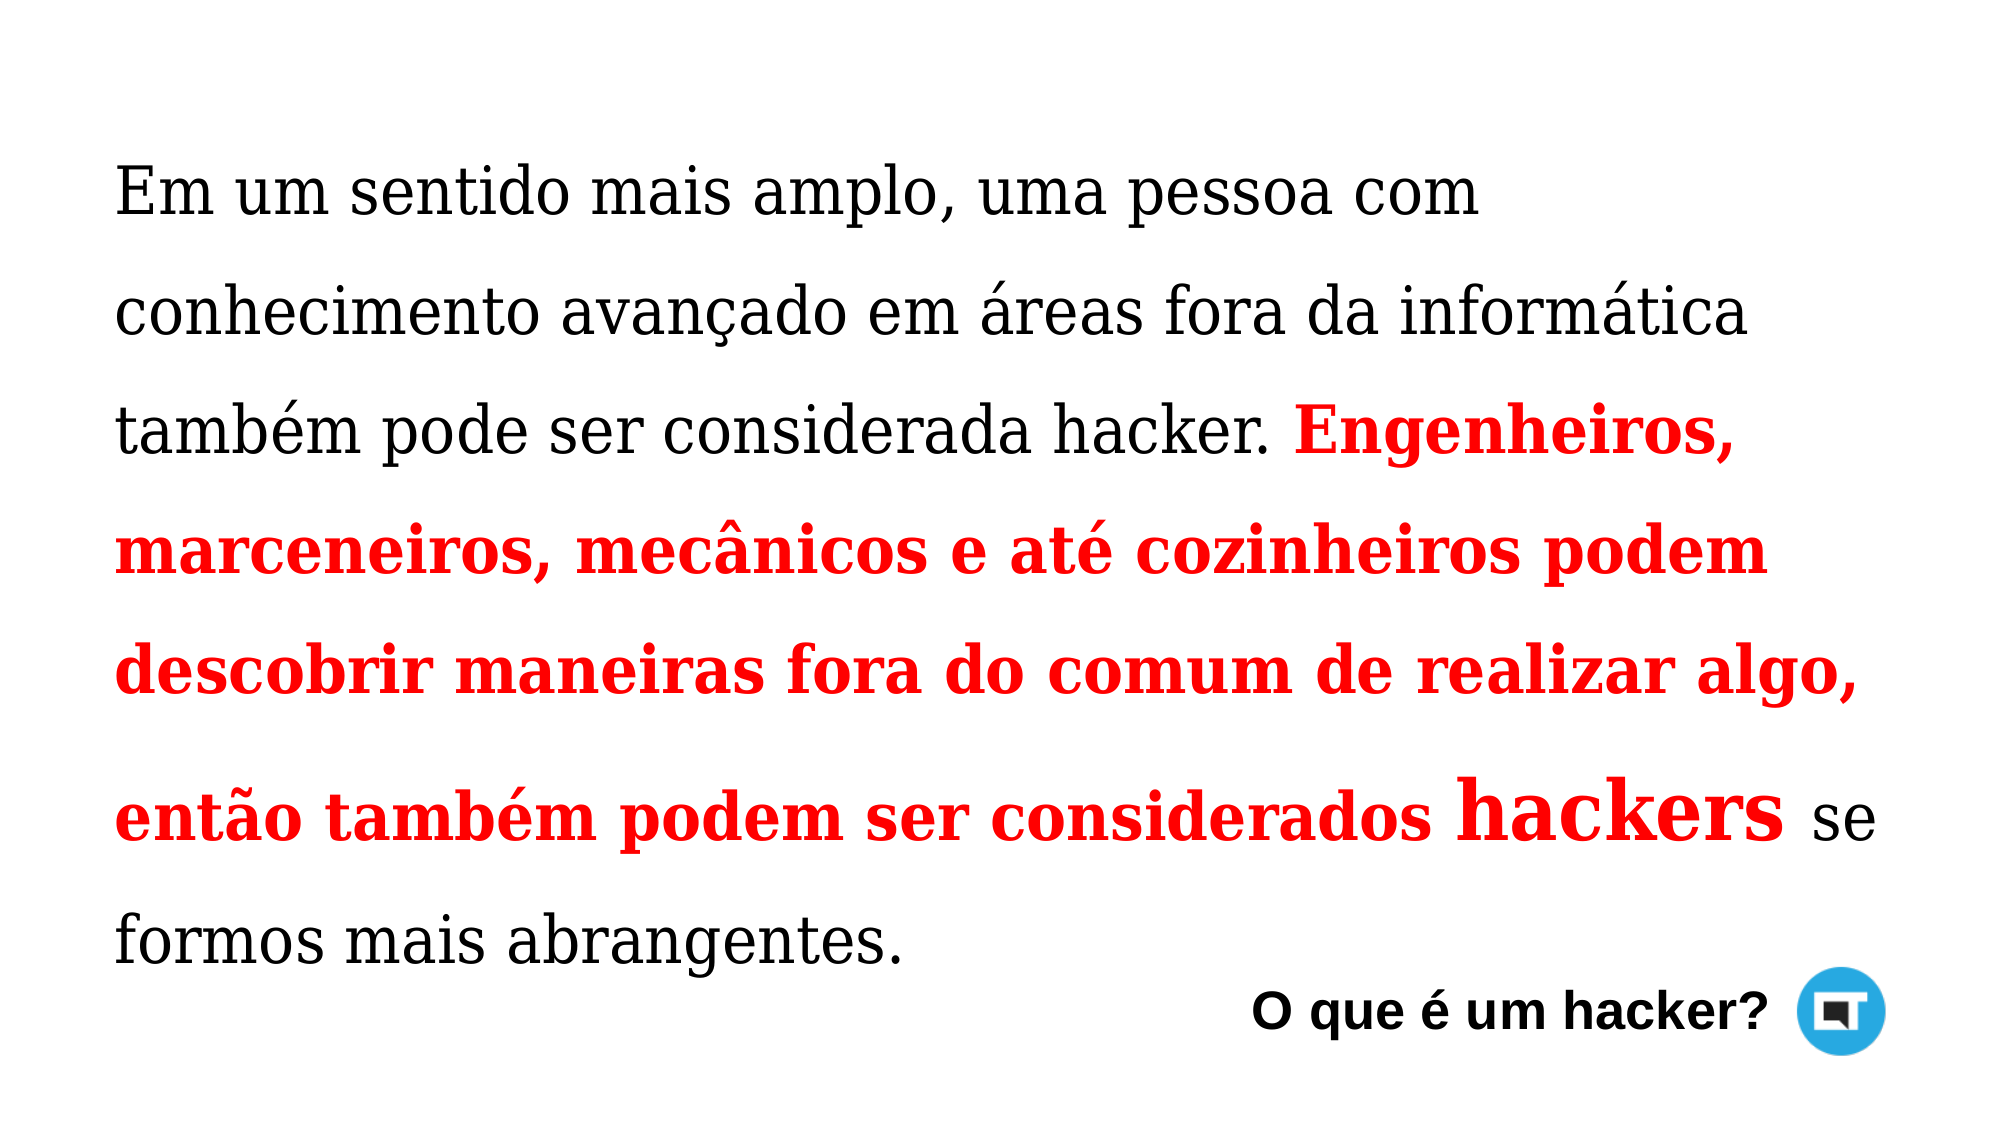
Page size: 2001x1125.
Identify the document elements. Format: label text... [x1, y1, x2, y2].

list Em um sentido mais amplo, uma pessoa com conhecimento avançado em áreas fora da informática também pode ser considerada hacker. Engenheiros, marceneiros, mecânicos e até cozinheiros podem descobrir maneiras fora do comum de realizar algo, então também podem ser considerados hackers se formos mais abrangentes. [99, 99, 1913, 1063]
picture [1785, 961, 1894, 1063]
text_box O que é um hacker? [1237, 973, 1786, 1050]
